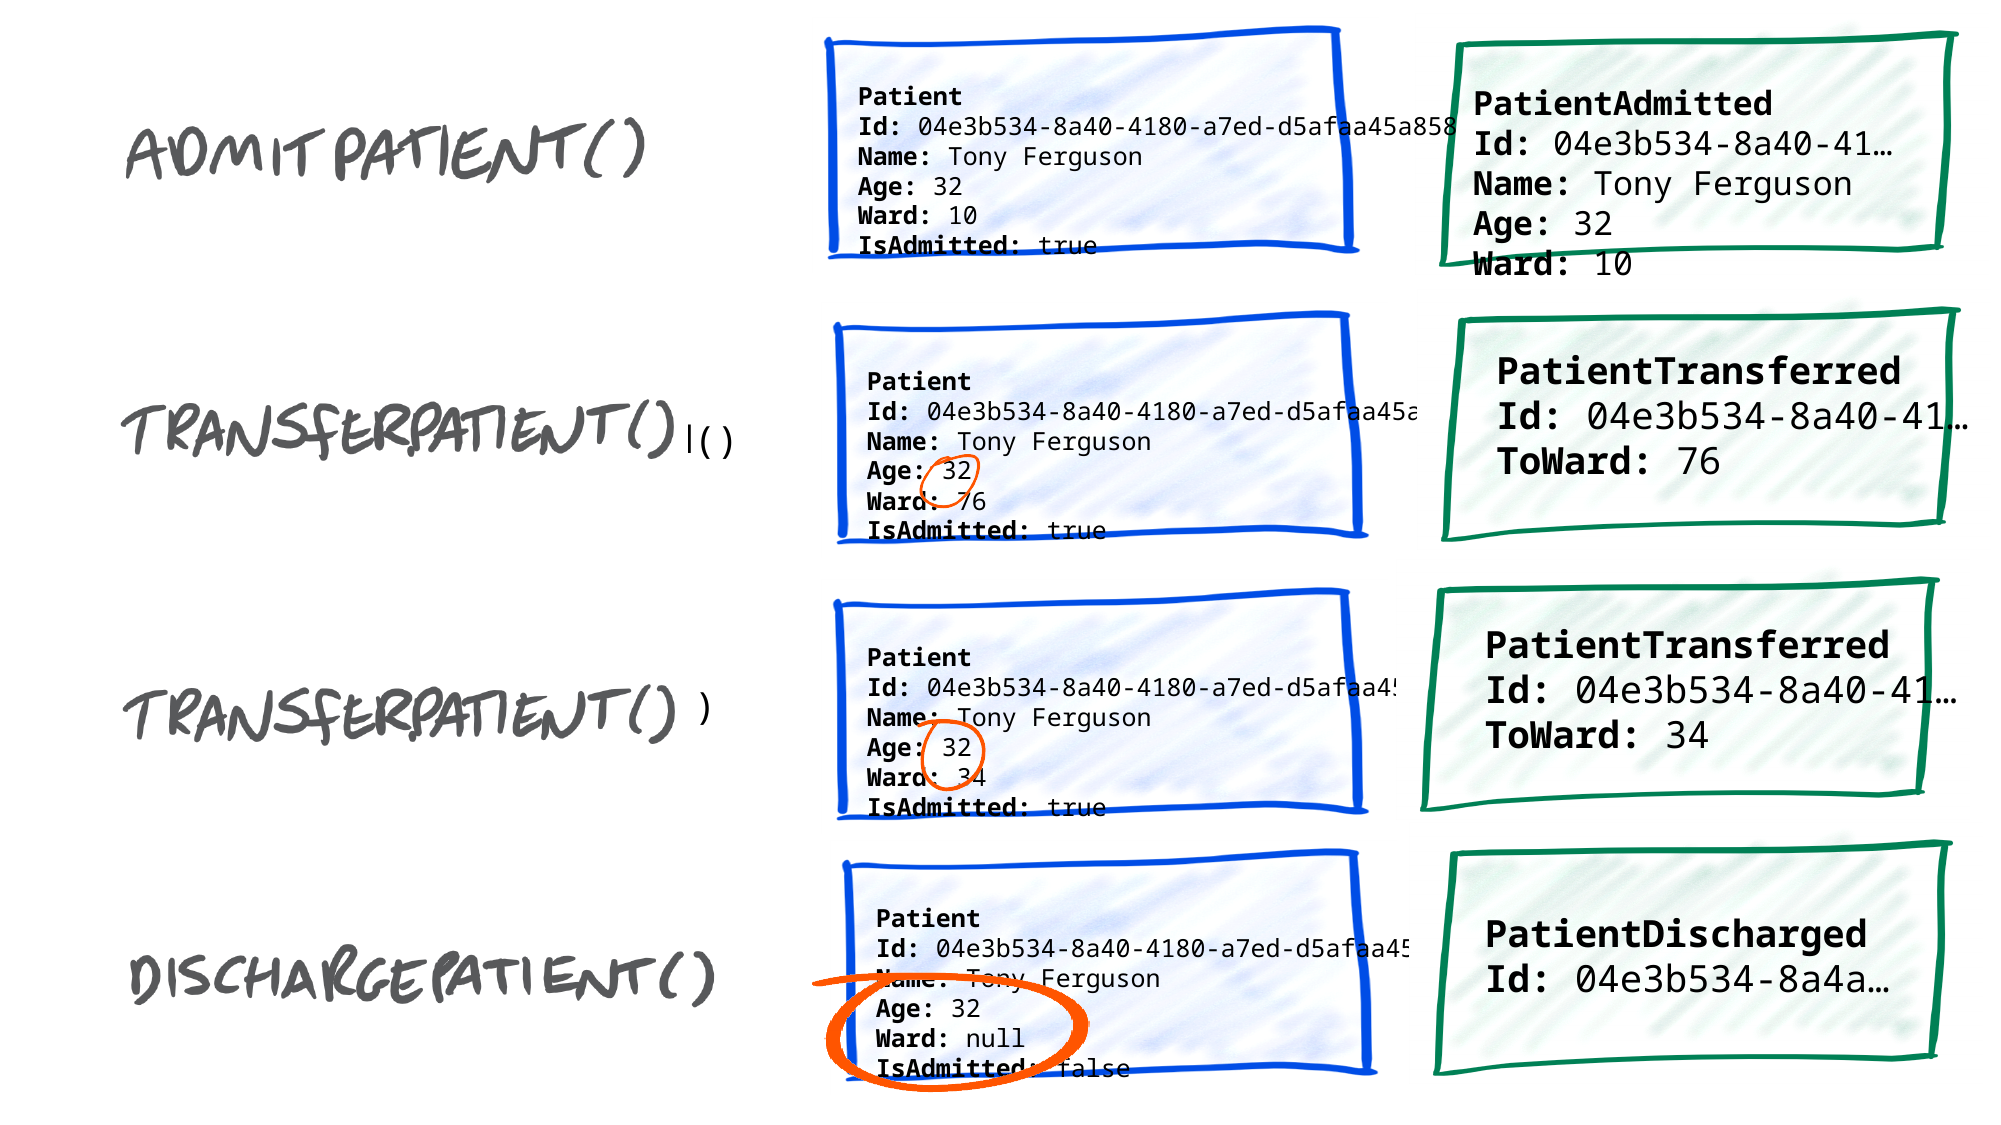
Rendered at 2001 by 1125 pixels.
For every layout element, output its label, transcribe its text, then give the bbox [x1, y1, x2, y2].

text_box TransferPatientToNewWard() [689, 674, 735, 735]
picture [116, 935, 731, 1027]
picture [764, 840, 1397, 1101]
picture [1539, 261, 1547, 271]
picture [1415, 221, 1989, 275]
picture [101, 110, 677, 204]
picture [1499, 223, 1507, 231]
picture [821, 302, 1388, 558]
picture [1618, 254, 1626, 268]
text_box Patient Id: 04e3b534-8a40-4180-a7ed-d5afaa45a858 Name: Tony Ferguson Age: 32 Ward: 76 IsAdmitted: true [852, 358, 1417, 506]
picture [1396, 559, 1970, 820]
picture [812, 17, 1379, 273]
picture [821, 579, 1388, 834]
text_box TransferPatientToNewWard() [688, 408, 758, 469]
picture [1415, 13, 1989, 75]
text_box PatientTransferred Id: 04e3b534-8a40-41… ToWard: 34 [1470, 614, 2000, 762]
picture [92, 669, 689, 756]
picture [90, 384, 688, 471]
text_box Patient Id: 04e3b534-8a40-4180-a7ed-d5afaa45a858 Name: Tony Ferguson Age: 32 Ward: 10 IsAdmitted: true [843, 73, 1735, 221]
picture [1417, 289, 1991, 550]
picture [1620, 258, 1628, 273]
text_box Patient Id: 04e3b534-8a40-4180-a7ed-d5afaa45a858 Name: Tony Ferguson Age: 32 Ward: 34 IsAdmitted: true [852, 634, 1396, 782]
text_box PatientDischarged Id: 04e3b534-8a4a… [1470, 881, 1956, 1029]
text_box Patient Id: 04e3b534-8a40-4180-a7ed-d5afaa45a858 Name: Tony Ferguson Age: 32 Ward: null IsAdmitted: false [861, 895, 1409, 1043]
text_box PatientAdmitted Id: 04e3b534-8a40-41… Name: Tony Ferguson Age: 32 Ward: 10 [1458, 75, 2000, 223]
picture [1409, 822, 1983, 1084]
text_box PatientTransferred Id: 04e3b534-8a40-41… ToWard: 76 [1481, 340, 2000, 488]
picture [1481, 265, 1485, 275]
